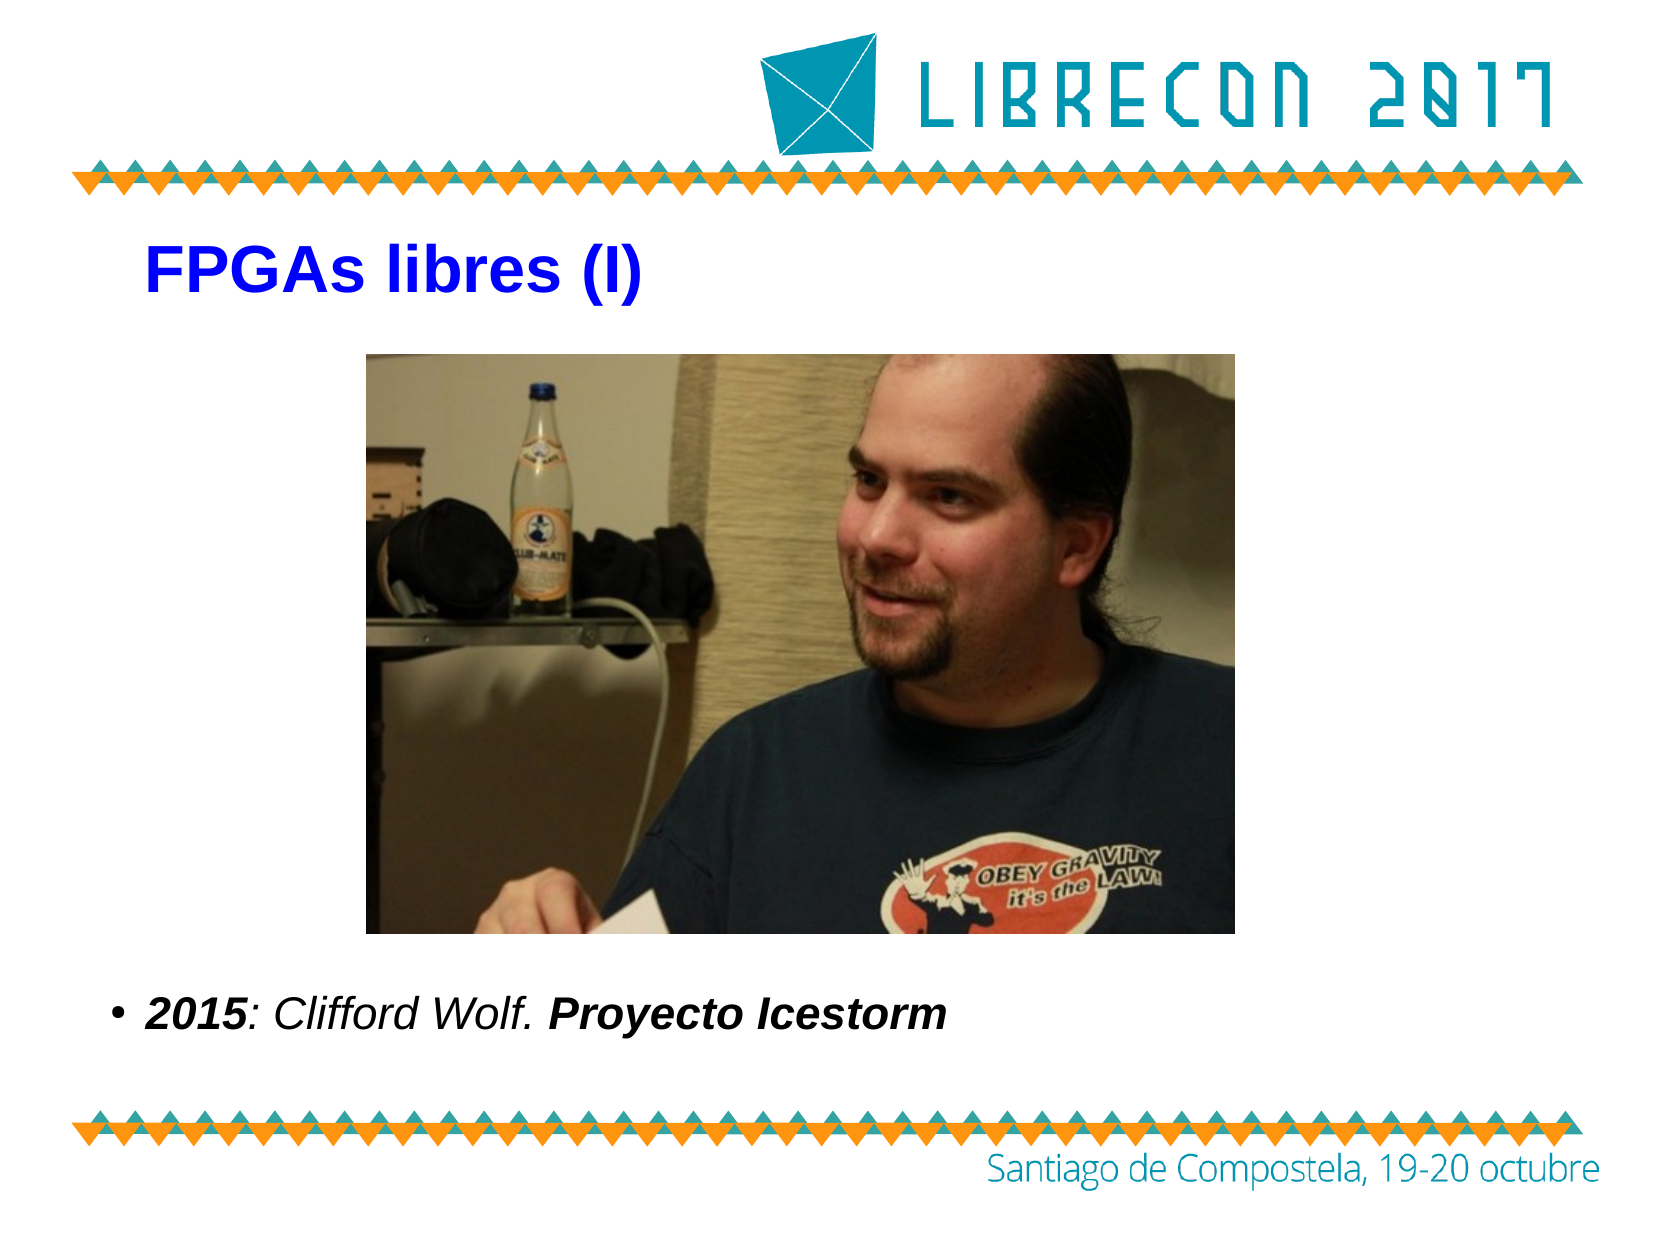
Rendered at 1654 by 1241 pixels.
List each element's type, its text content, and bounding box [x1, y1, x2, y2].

text_box FPGAs libres (I) [129, 224, 780, 319]
text_box 2015: Clifford Wolf. Proyecto Icestorm [95, 981, 1028, 1063]
picture [968, 1133, 1617, 1199]
picture [366, 354, 1235, 934]
picture [744, 13, 1571, 164]
